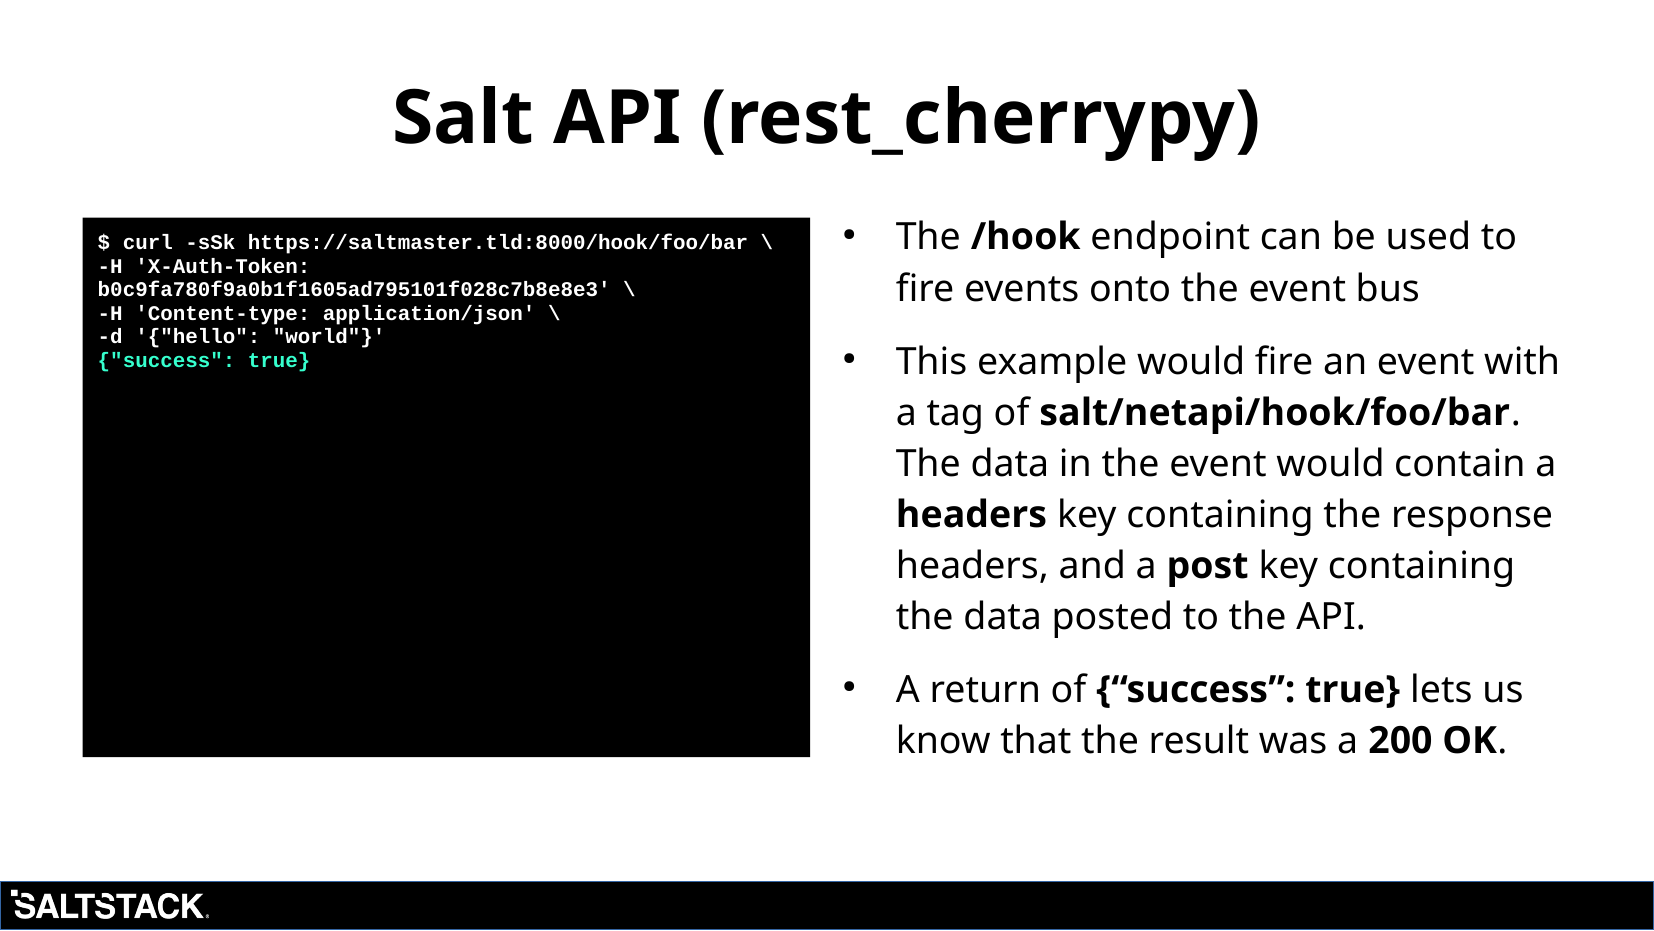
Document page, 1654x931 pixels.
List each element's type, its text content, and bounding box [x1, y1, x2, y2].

picture [11, 873, 209, 931]
title Salt API (rest_cherrypy) [82, 37, 1571, 193]
list The /hook​ endpoint can be used to fire events onto the event bus This example would fire an event with a tag of salt/netapi/hook/foo/bar. The data in the event would contain a headers key containing the response headers, and a post key containing the data posted to the API. A return of {“success”: true} lets us know that the result was a 200 OK. [825, 210, 1572, 848]
text_box [0, 881, 11, 930]
list $ curl -sSk https://saltmaster.tld:8000/hook/foo/bar \ -H 'X-Auth-Token: b0c9fa780f9a0b1f1605ad795101f028c7b8e8e3' \ -H 'Content-type: application/json' \ -d '{"hello": "world"}' {"success": true} [82, 217, 811, 758]
text_box [209, 881, 1654, 930]
